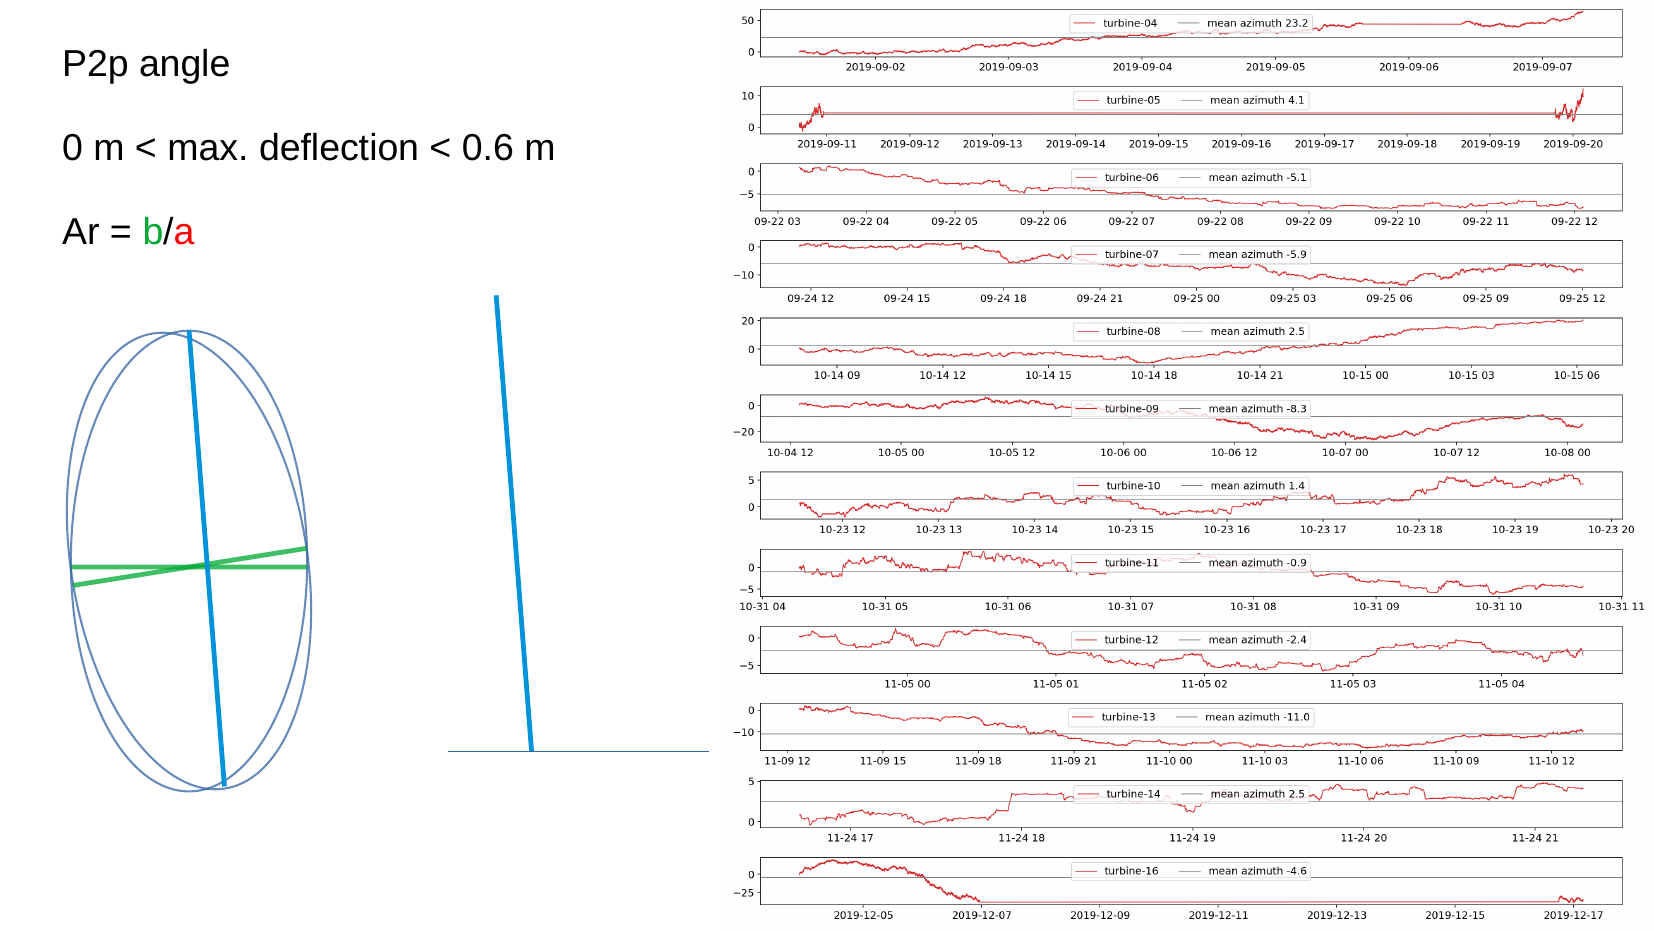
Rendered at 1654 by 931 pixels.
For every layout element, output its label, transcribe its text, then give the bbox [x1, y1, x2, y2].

picture [723, 0, 1654, 931]
text_box P2p angle 0 m < max. deflection < 0.6 m Ar = b/a [47, 35, 697, 261]
